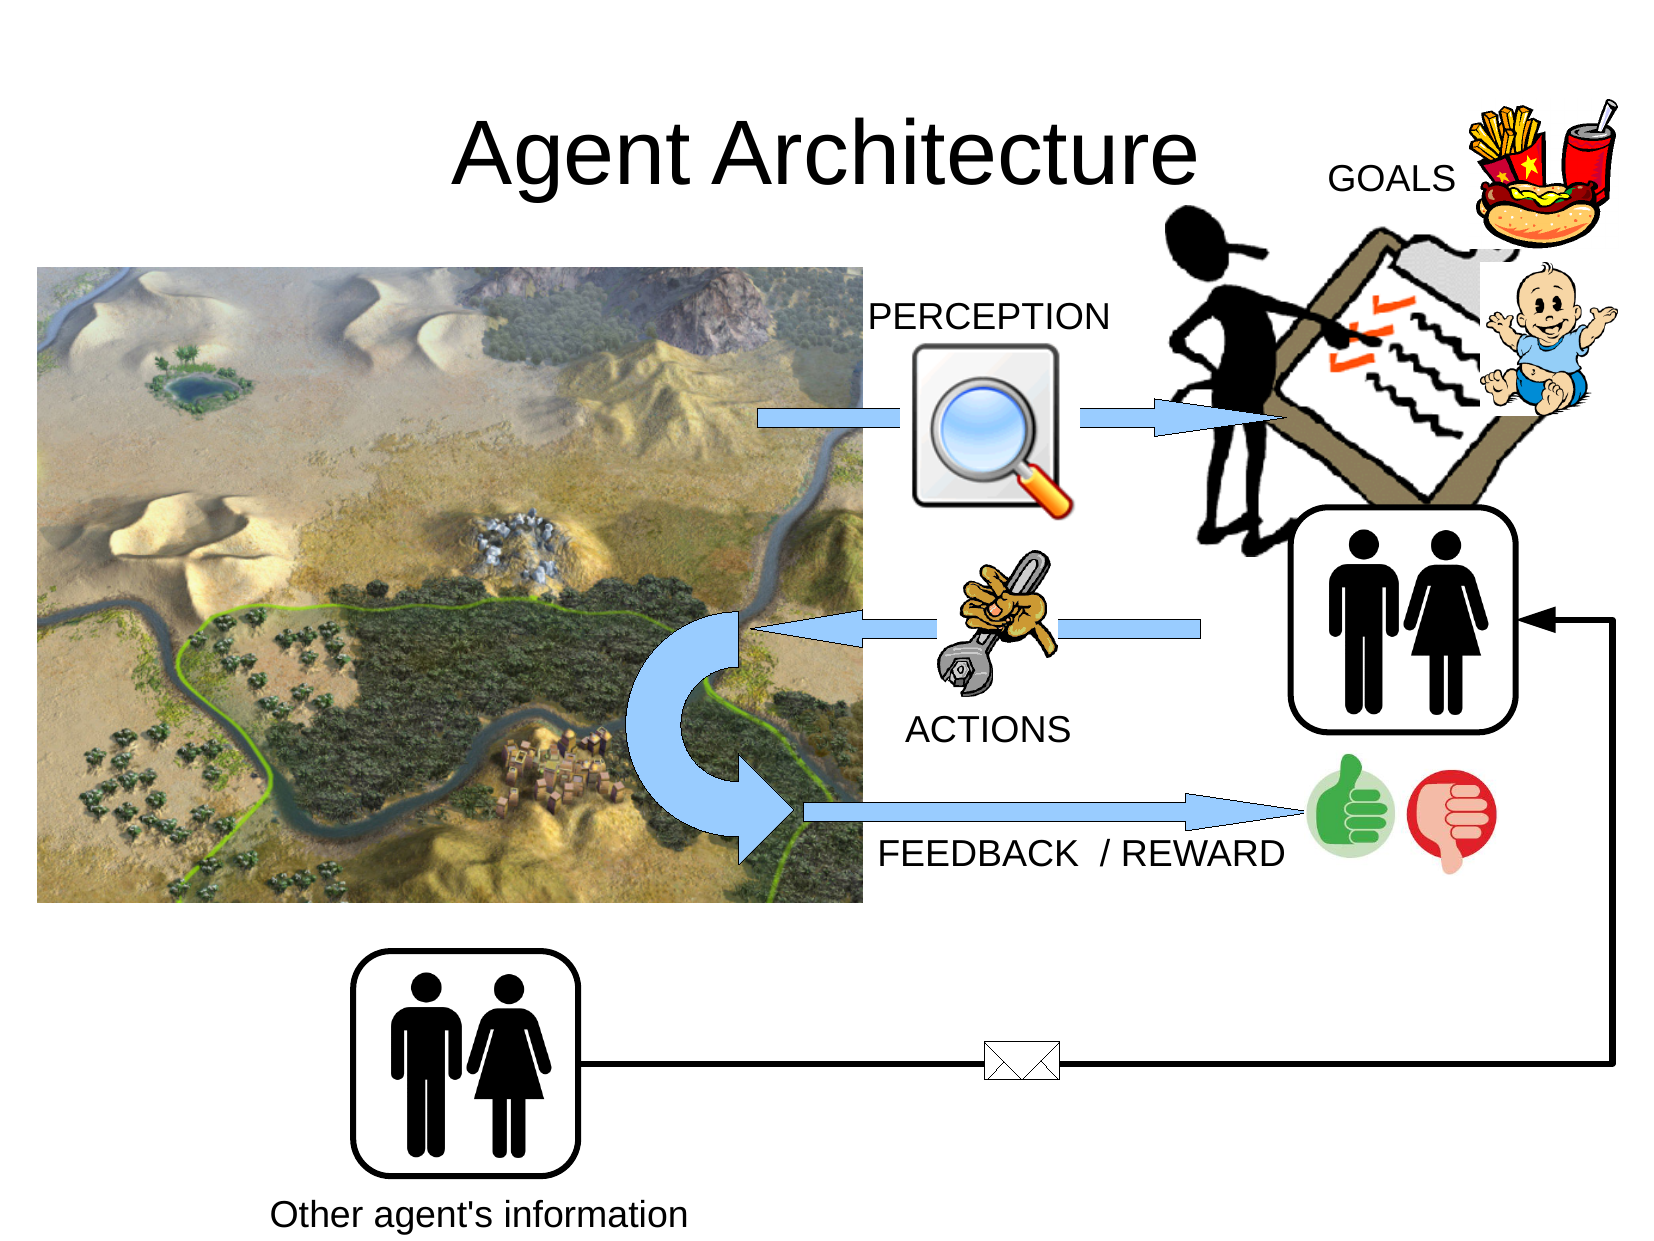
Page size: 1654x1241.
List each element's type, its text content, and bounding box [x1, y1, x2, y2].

text_box ACTIONS [890, 700, 1087, 758]
picture [1326, 526, 1491, 716]
picture [1165, 98, 1619, 557]
picture [388, 969, 554, 1160]
picture [937, 550, 1058, 697]
text_box [803, 793, 1304, 825]
title Agent Architecture [82, 49, 1571, 257]
text_box [1080, 398, 1287, 437]
text_box [757, 408, 900, 428]
text_box PERCEPTION [852, 288, 1127, 346]
picture [37, 267, 863, 904]
text_box [625, 611, 794, 865]
text_box FEEDBACK / REWARD [862, 825, 1302, 882]
text_box [1290, 507, 1516, 733]
text_box [750, 609, 937, 648]
text_box [353, 951, 579, 1177]
picture [900, 346, 1080, 526]
picture [1304, 750, 1499, 877]
text_box Other agent's information [254, 1186, 704, 1241]
text_box [1058, 619, 1201, 639]
text_box [984, 1041, 1060, 1080]
text_box GOALS [1312, 150, 1468, 207]
